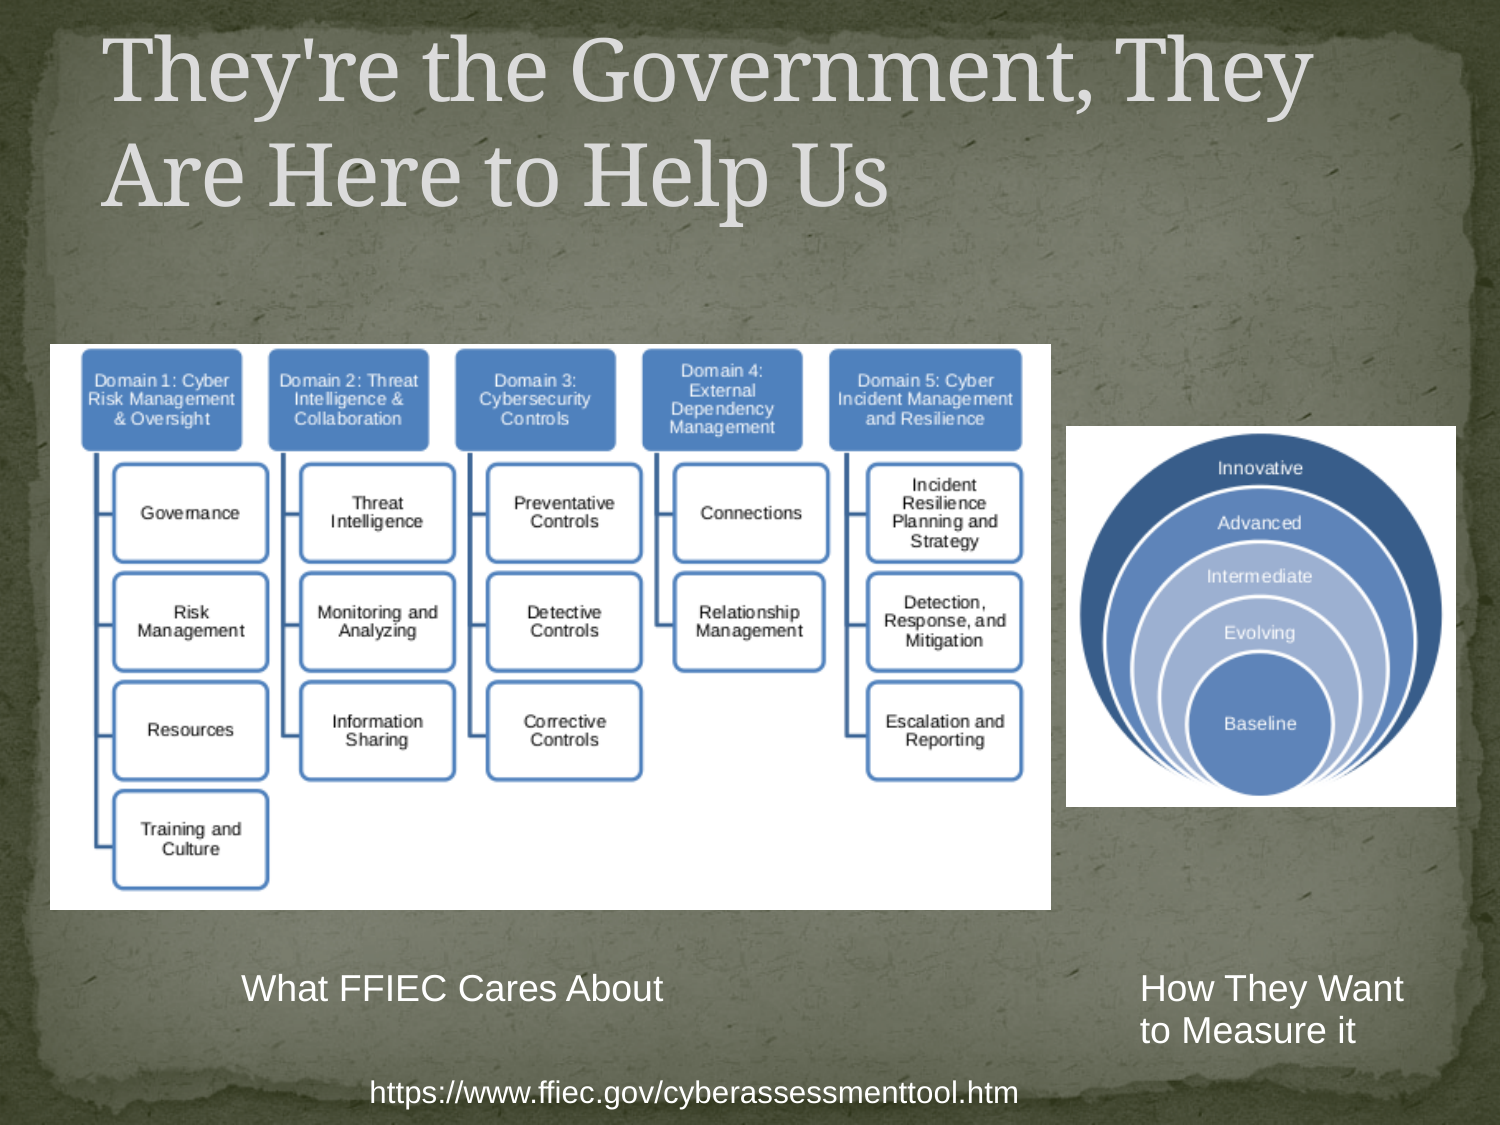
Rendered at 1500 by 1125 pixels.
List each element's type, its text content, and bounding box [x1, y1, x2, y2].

text_box What FFIEC Cares About [226, 960, 812, 1059]
text_box https://www.ffiec.gov/cyberassessmenttool.htm [354, 1068, 1158, 1125]
text_box How They Want to Measure it [1125, 960, 1441, 1059]
title They're the Government, They Are Here to Help Us [86, 30, 1437, 231]
picture [0, 0, 1500, 1125]
